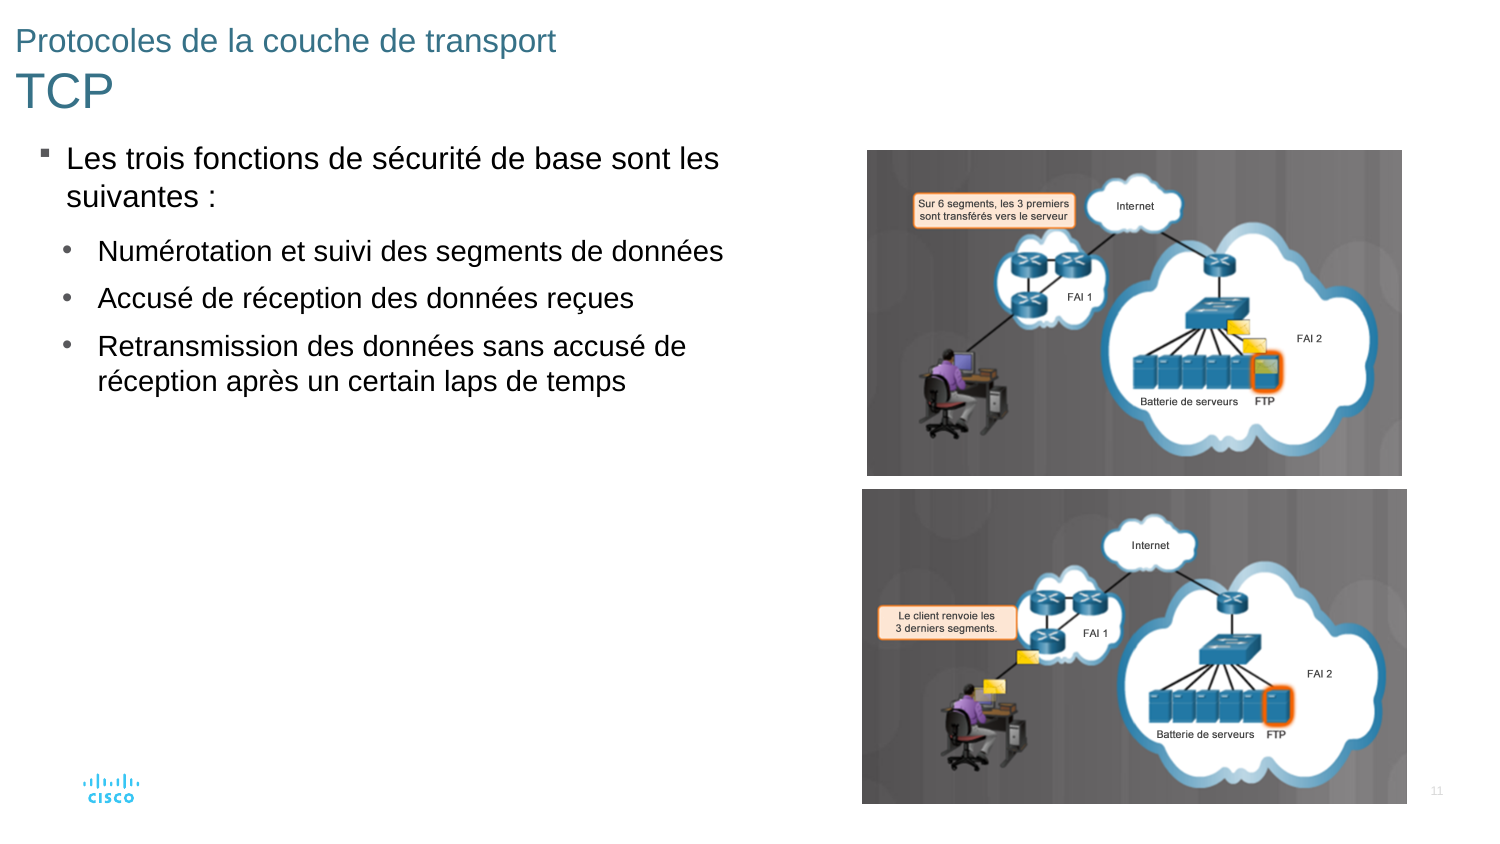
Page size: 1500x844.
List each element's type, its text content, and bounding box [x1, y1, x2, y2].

picture [862, 489, 1407, 804]
title Protocoles de la couche de transport TCP [0, 6, 1500, 131]
picture [867, 150, 1402, 476]
list Les trois fonctions de sécurité de base sont les suivantes : Numérotation et suivi des segments de données Accusé de réception des données reçues Retransmission des données sans accusé de réception après un certain laps de temps [23, 131, 758, 813]
